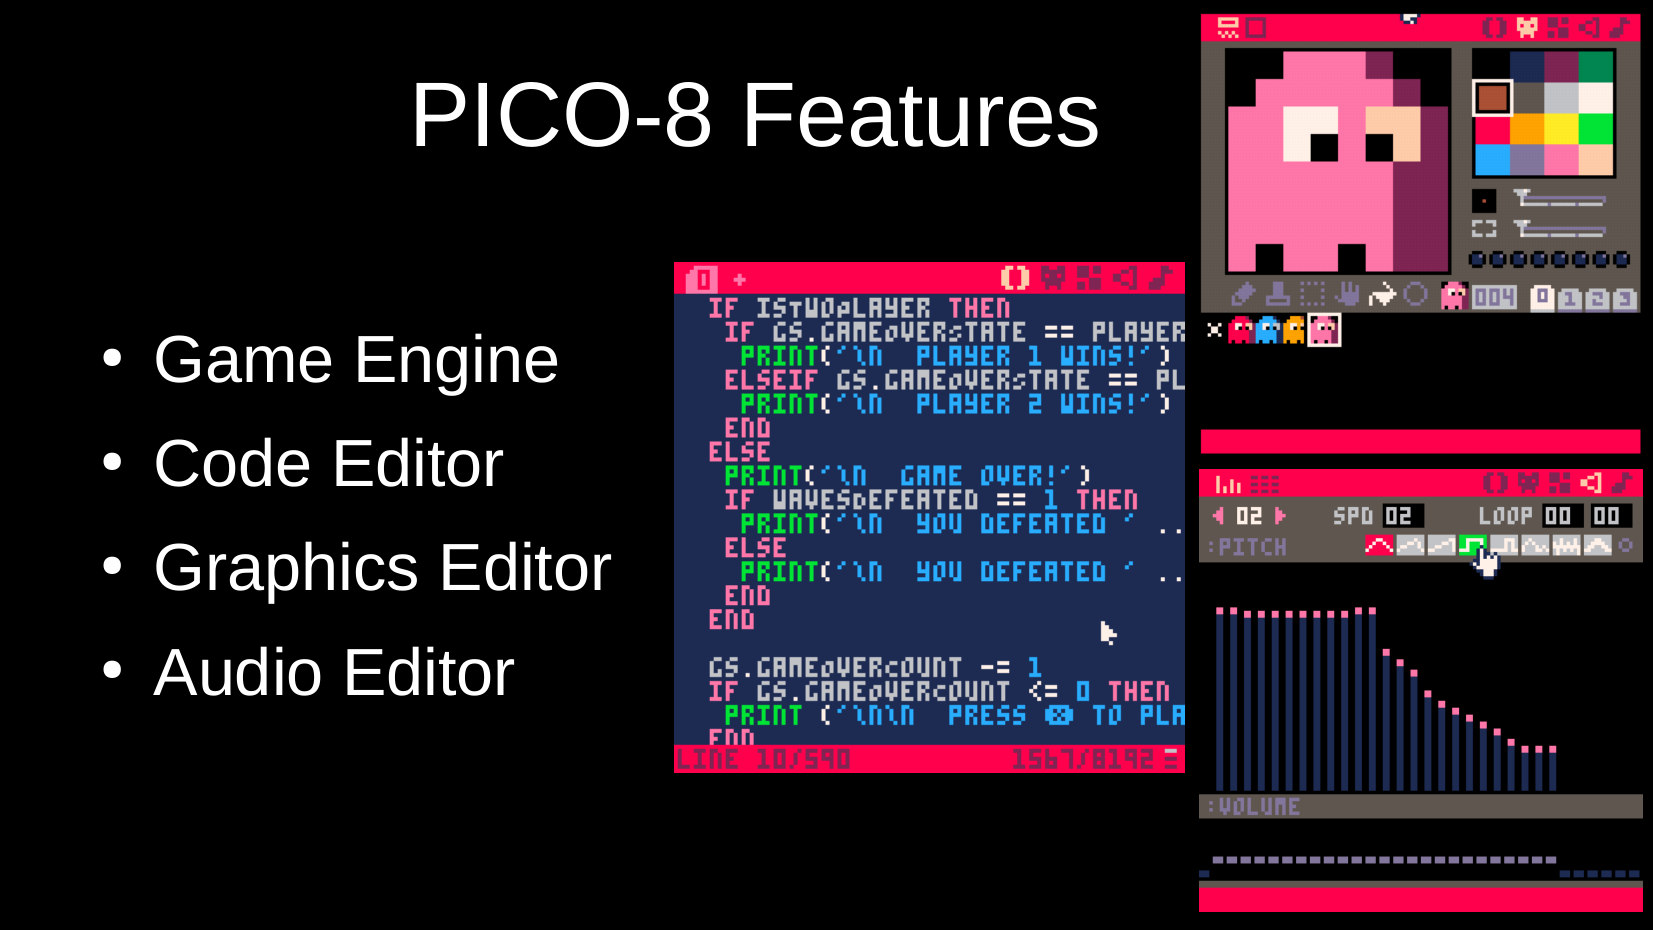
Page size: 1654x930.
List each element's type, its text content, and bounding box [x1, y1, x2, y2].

picture [1198, 11, 1642, 455]
picture [1199, 469, 1643, 912]
picture [674, 262, 1185, 773]
title PICO-8 Features [12, 37, 1198, 193]
list Game Engine Code Editor Graphics Editor Audio Editor [82, 217, 1571, 757]
